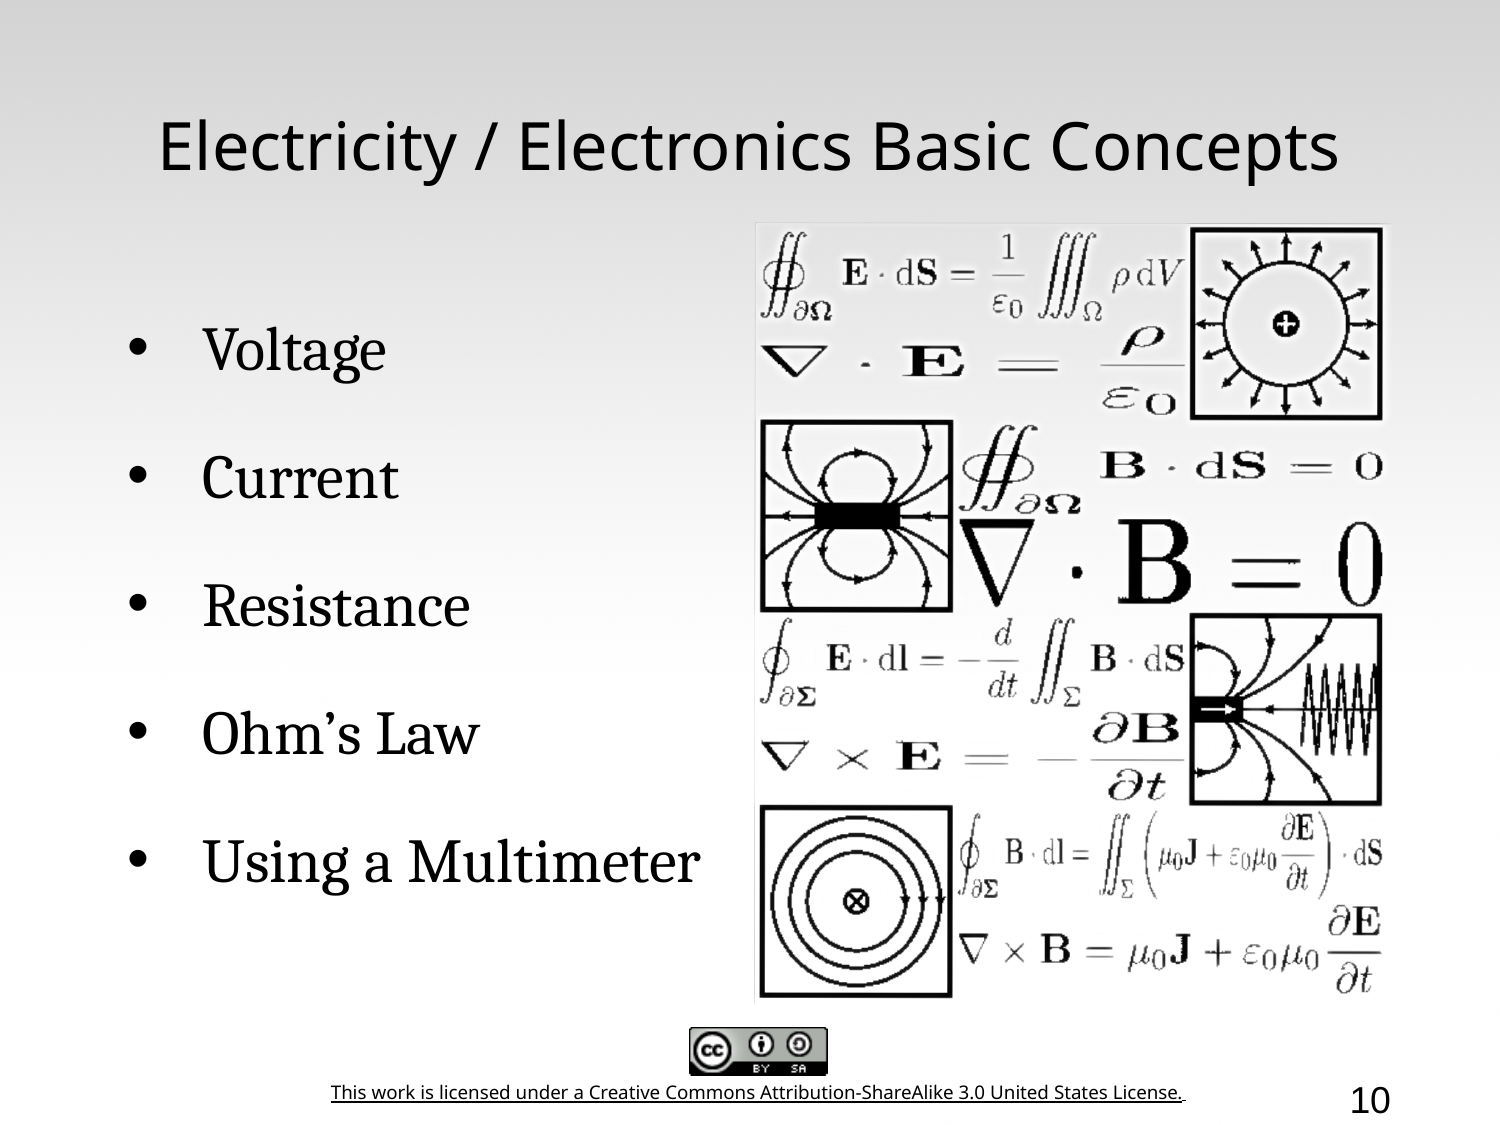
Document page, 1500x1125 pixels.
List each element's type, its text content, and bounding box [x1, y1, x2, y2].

list Voltage Current Resistance Ohm’s Law Using a Multimeter [112, 263, 748, 988]
title Electricity / Electronics Basic Concepts [112, 49, 1388, 238]
picture [0, 0, 1500, 1125]
